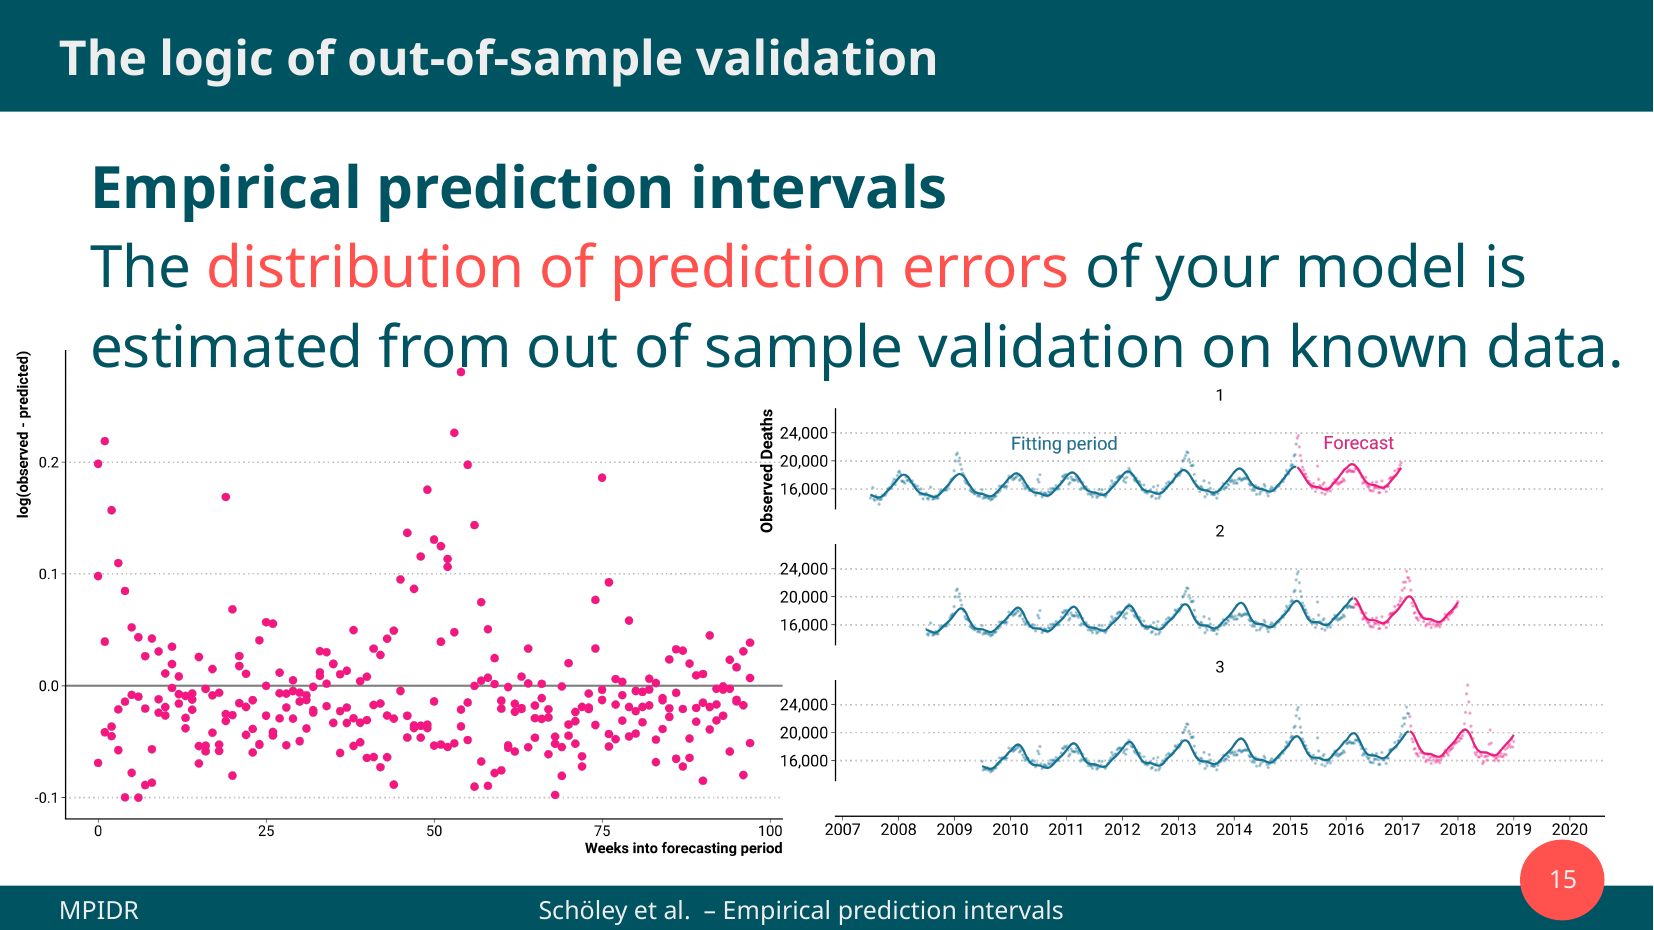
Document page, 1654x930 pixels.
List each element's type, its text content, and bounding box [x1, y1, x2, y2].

text_box Empirical prediction intervals The distribution of prediction errors of your model is estimated from out of sample validation on known data. [75, 139, 1552, 389]
title The logic of out-of-sample validation [58, 0, 1594, 117]
picture [16, 350, 1605, 856]
